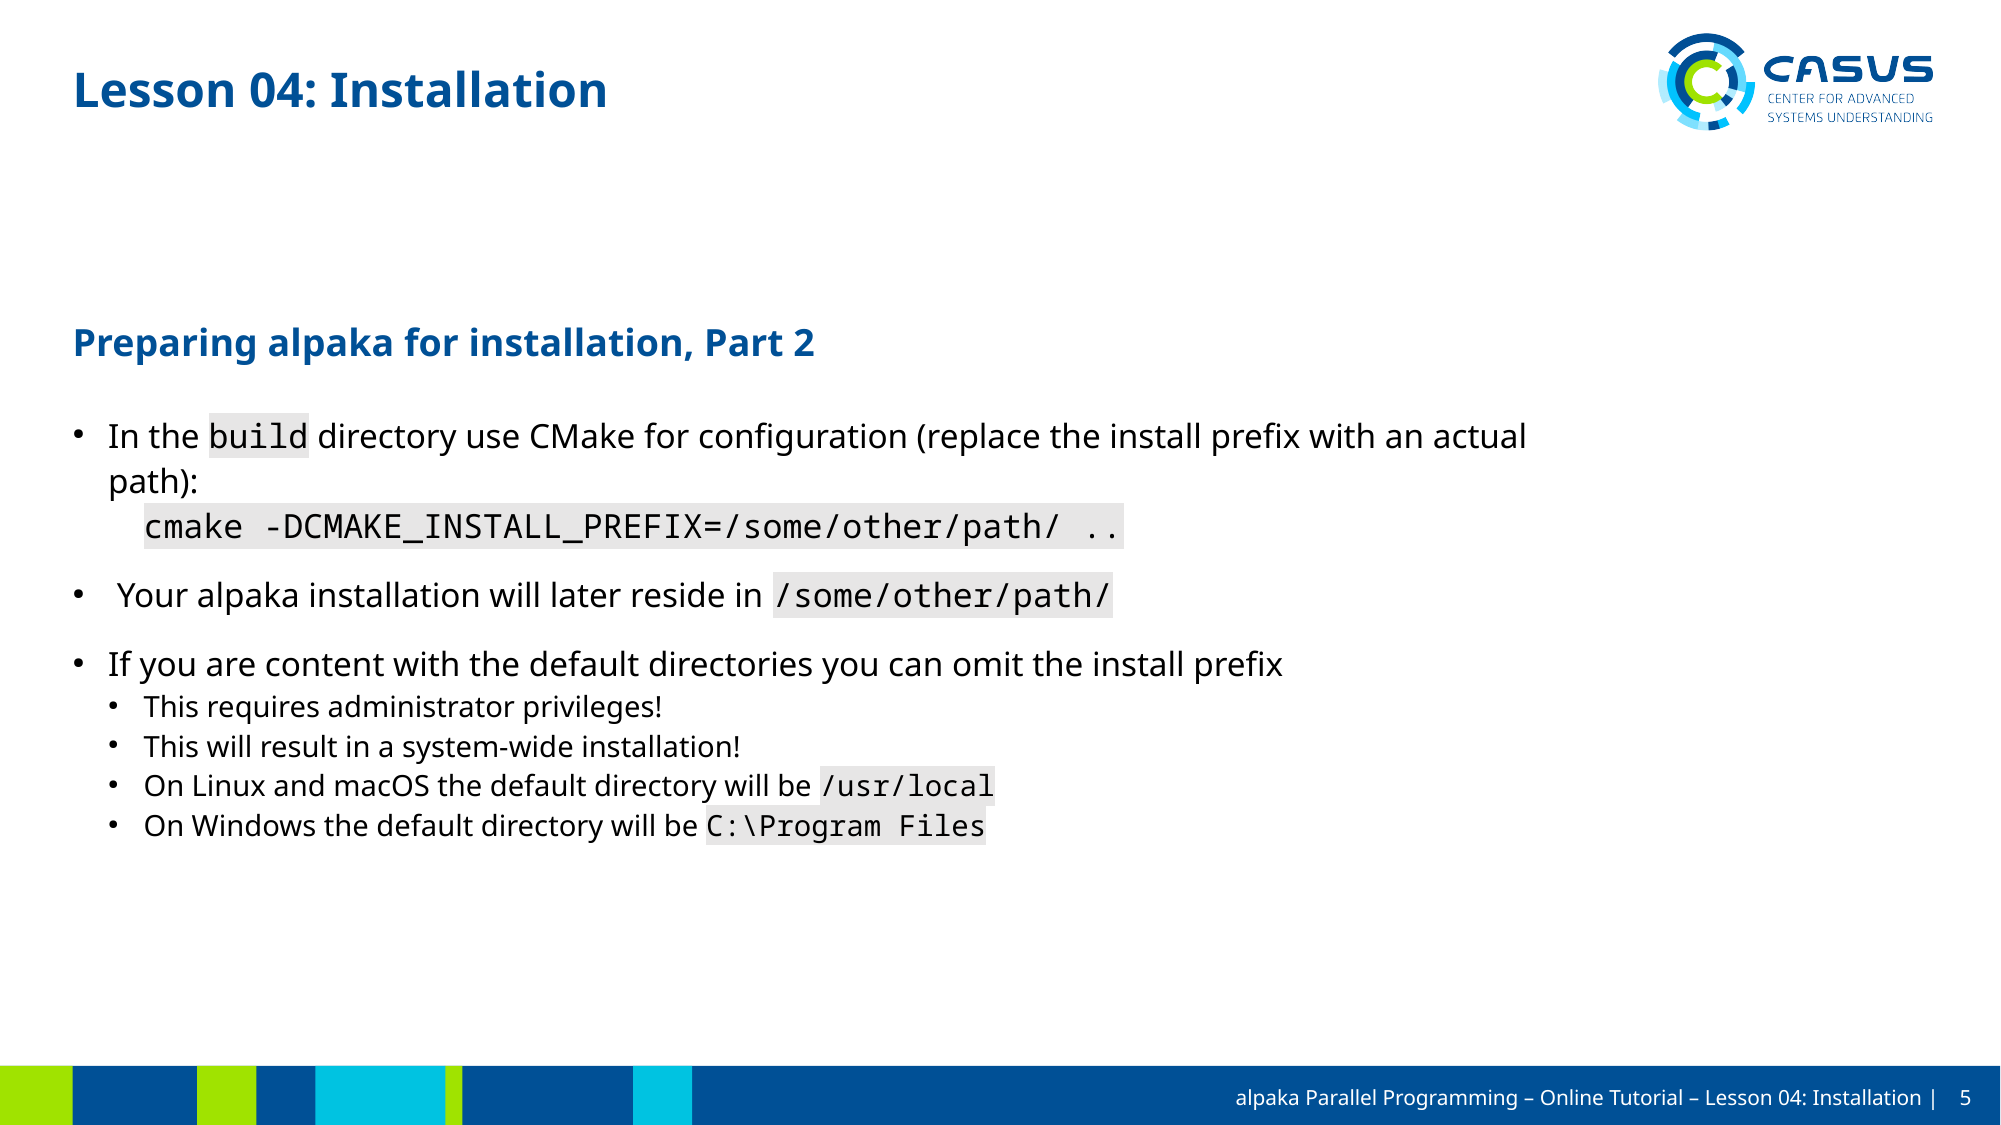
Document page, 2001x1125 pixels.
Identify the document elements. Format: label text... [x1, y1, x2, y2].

title Lesson 04: Installation [72, 54, 1620, 123]
picture [1658, 33, 1933, 131]
list Preparing alpaka for installation, Part 2 In the build directory use CMake for configuration (replace the install prefix with an actual path): cmake -DCMAKE_INSTALL_PREFIX=/some/other/path/ .. Your alpaka installation will later reside in /some/other/path/ If you are content with the default directories you can omit the install prefix This requires administrator privileges! This will result in a system-wide installation! On Linux and macOS the default directory will be /usr/local On Windows the default directory will be C:\Program Files [72, 316, 1620, 979]
